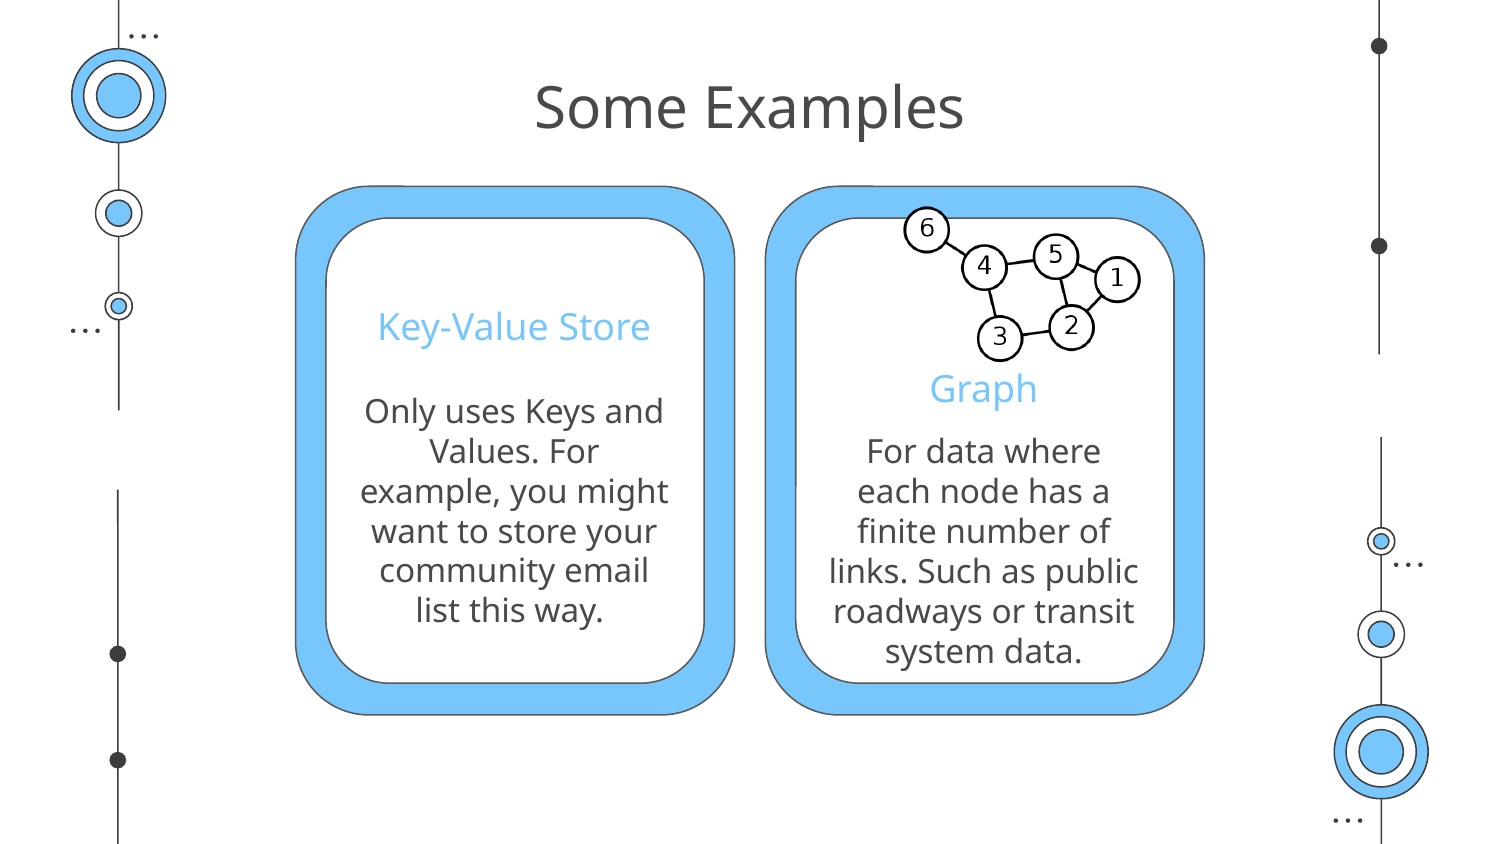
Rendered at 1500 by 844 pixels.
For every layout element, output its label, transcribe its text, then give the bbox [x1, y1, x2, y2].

text_box [295, 186, 735, 715]
subtitle For data where each node has a finite number of links. Such as public roadways or transit system data. [813, 415, 1155, 639]
subtitle Key-Value Store [343, 300, 686, 351]
picture [900, 203, 1144, 365]
subtitle Graph [813, 364, 1155, 411]
text_box [765, 186, 1205, 715]
title Some Examples [296, 55, 1204, 156]
subtitle Only uses Keys and Values. For example, you might want to store your community email list this way. [343, 375, 686, 599]
